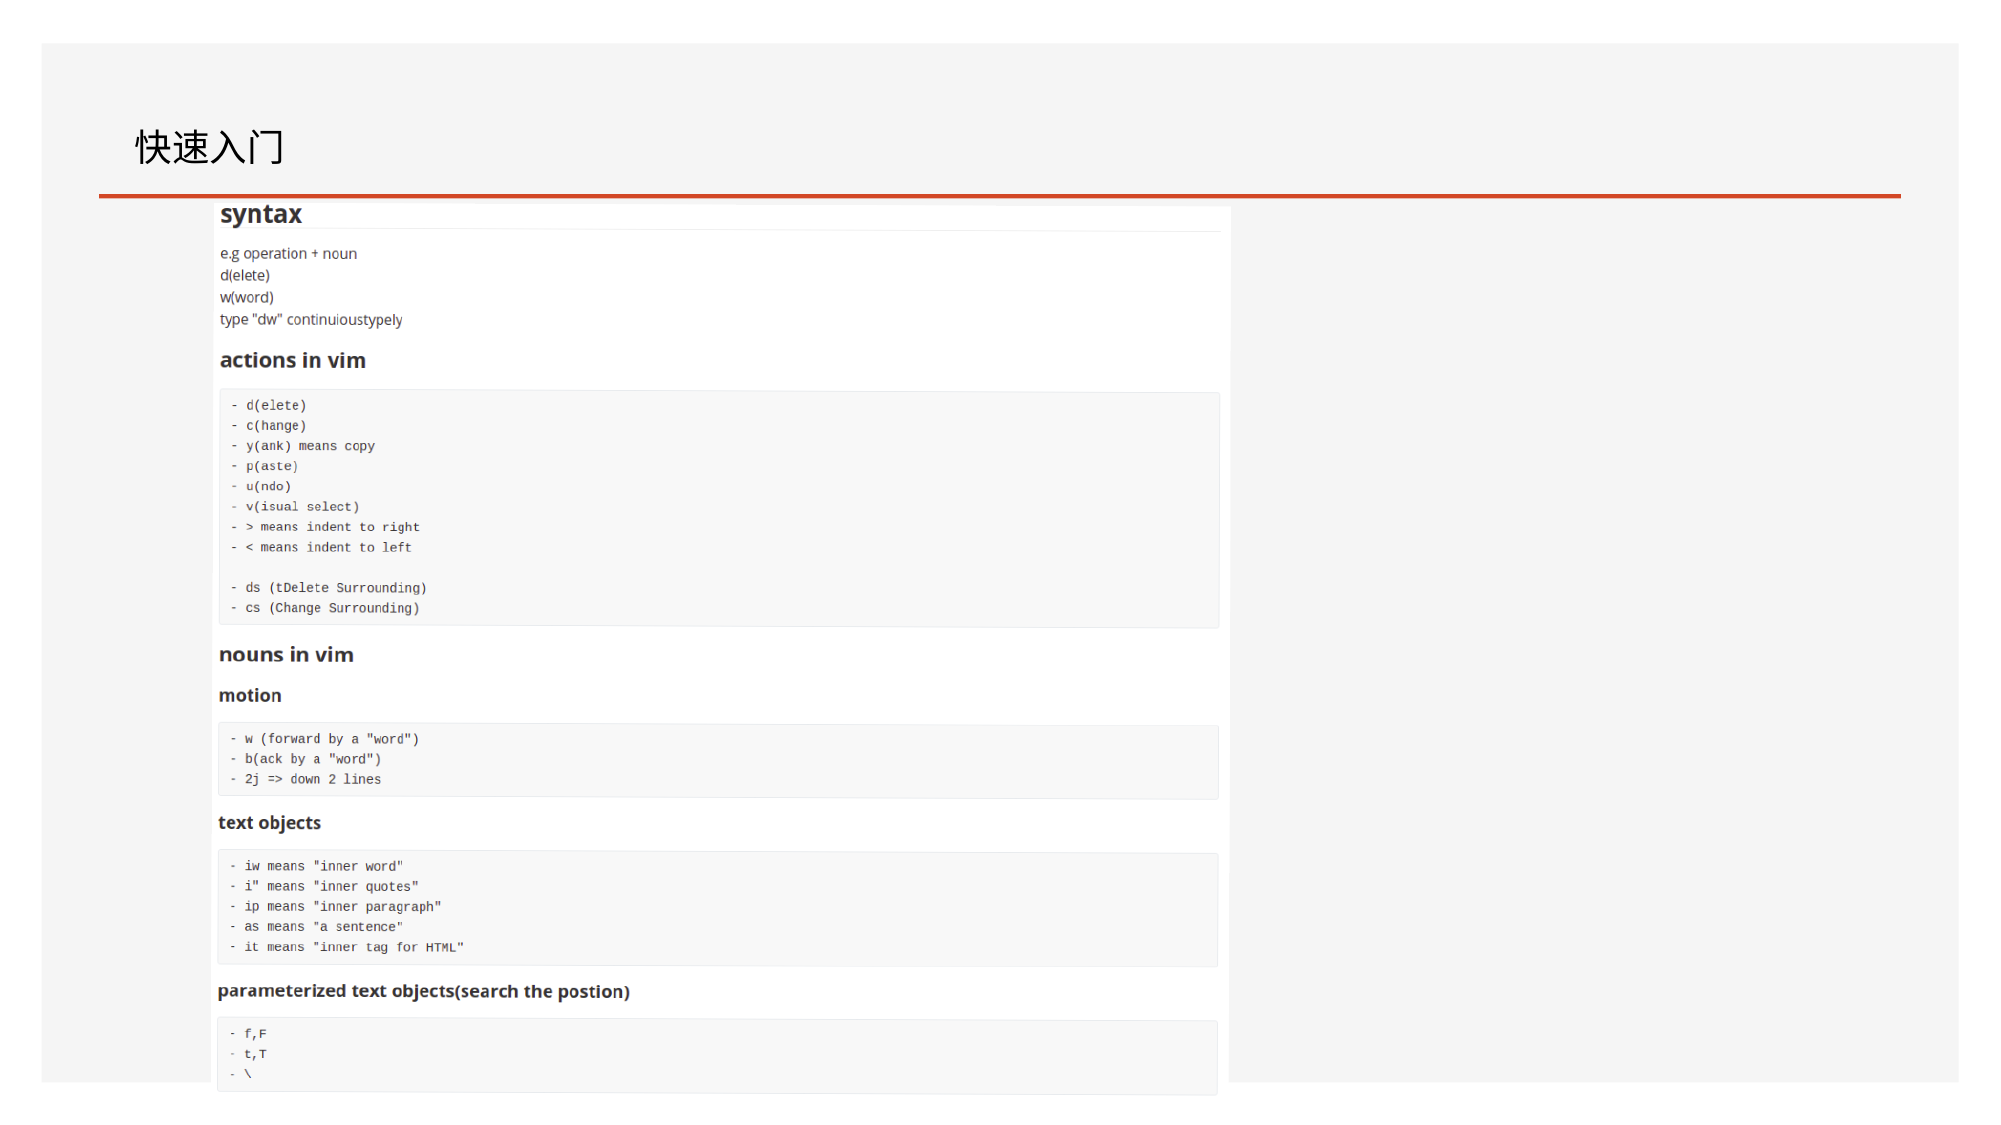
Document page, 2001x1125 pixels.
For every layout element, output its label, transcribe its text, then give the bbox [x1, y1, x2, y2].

picture [210, 202, 1231, 1097]
text_box 快速入门 [120, 110, 300, 180]
